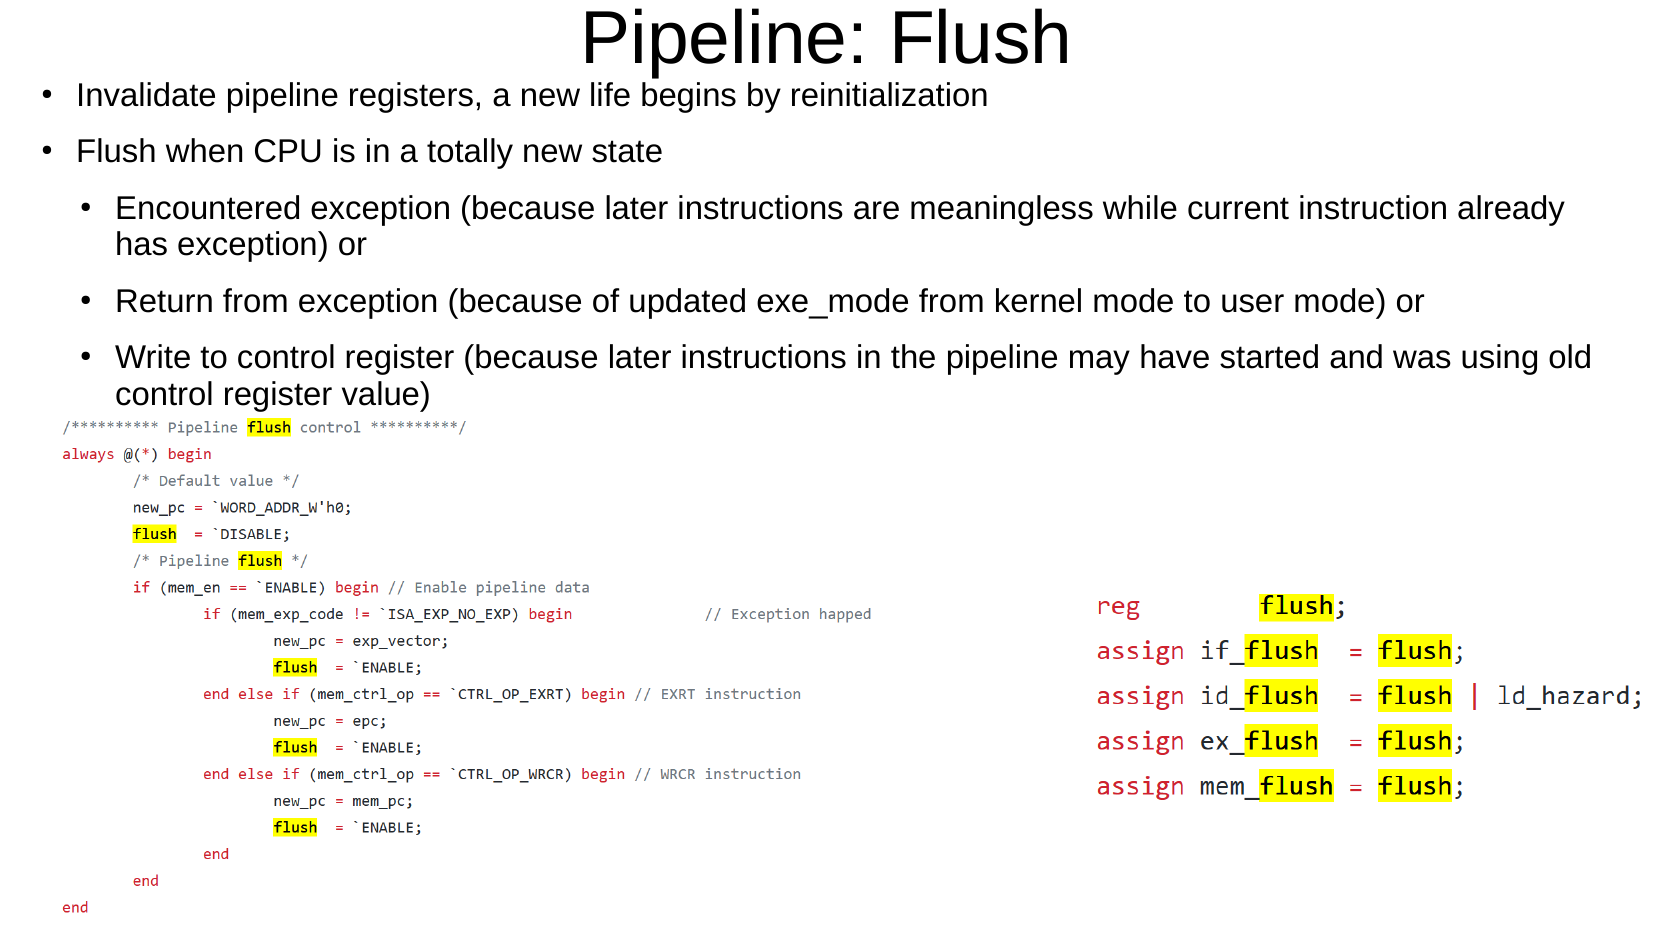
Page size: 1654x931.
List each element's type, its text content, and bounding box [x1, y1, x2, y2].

picture [1092, 594, 1648, 804]
list Invalidate pipeline registers, a new life begins by reinitialization Flush when CPU is in a totally new state Encountered exception (because later instructions are meaningless while current instruction already has exception) or Return from exception (because of updated exe_mode from kernel mode to user mode) or Write to control register (because later instructions in the pipeline may have started and was using old control register value) [29, 76, 1625, 414]
picture [55, 413, 875, 927]
title Pipeline: Flush [82, 0, 1571, 76]
